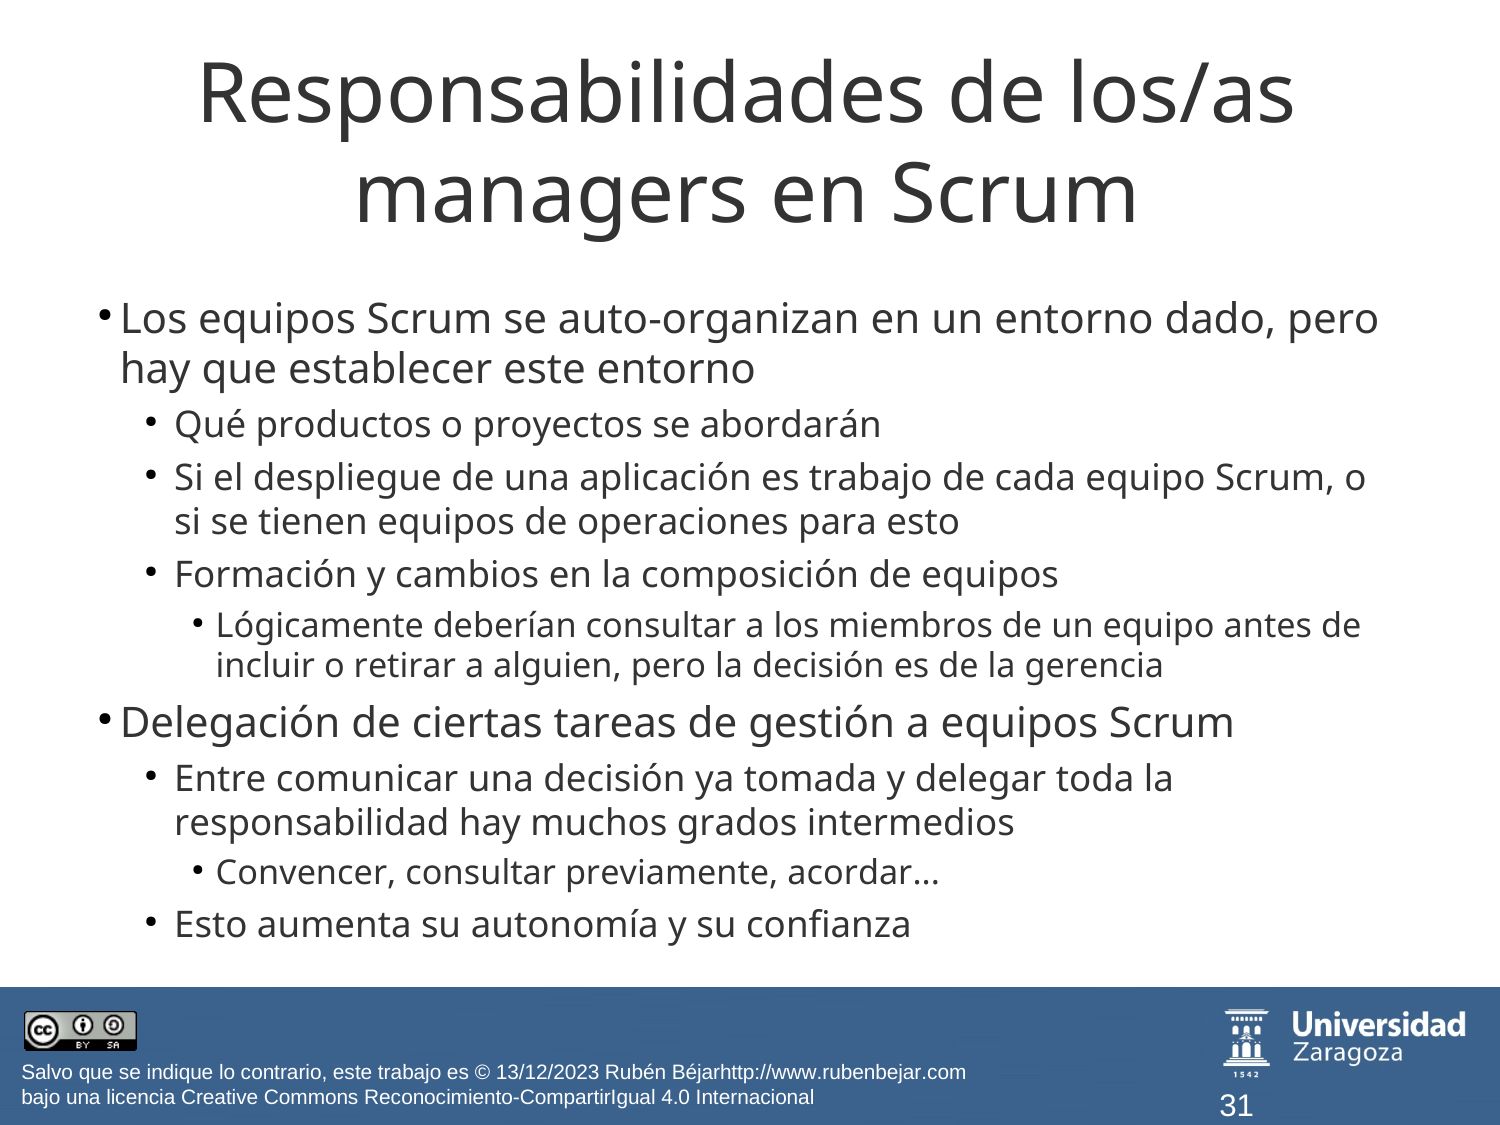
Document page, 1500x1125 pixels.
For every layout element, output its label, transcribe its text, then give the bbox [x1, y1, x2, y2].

title Responsabilidades de los/as managers en Scrum [74, 20, 1420, 257]
list Los equipos Scrum se auto-organizan en un entorno dado, pero hay que establecer este entorno Qué productos o proyectos se abordarán Si el despliegue de una aplicación es trabajo de cada equipo Scrum, o si se tienen equipos de operaciones para esto Formación y cambios en la composición de equipos Lógicamente deberían consultar a los miembros de un equipo antes de incluir o retirar a alguien, pero la decisión es de la gerencia Delegación de ciertas tareas de gestión a equipos Scrum Entre comunicar una decisión ya tomada y delegar toda la responsabilidad hay muchos grados intermedios Convencer, consultar previamente, acordar... Esto aumenta su autonomía y su confianza [82, 283, 1418, 957]
picture [0, 987, 1500, 1125]
